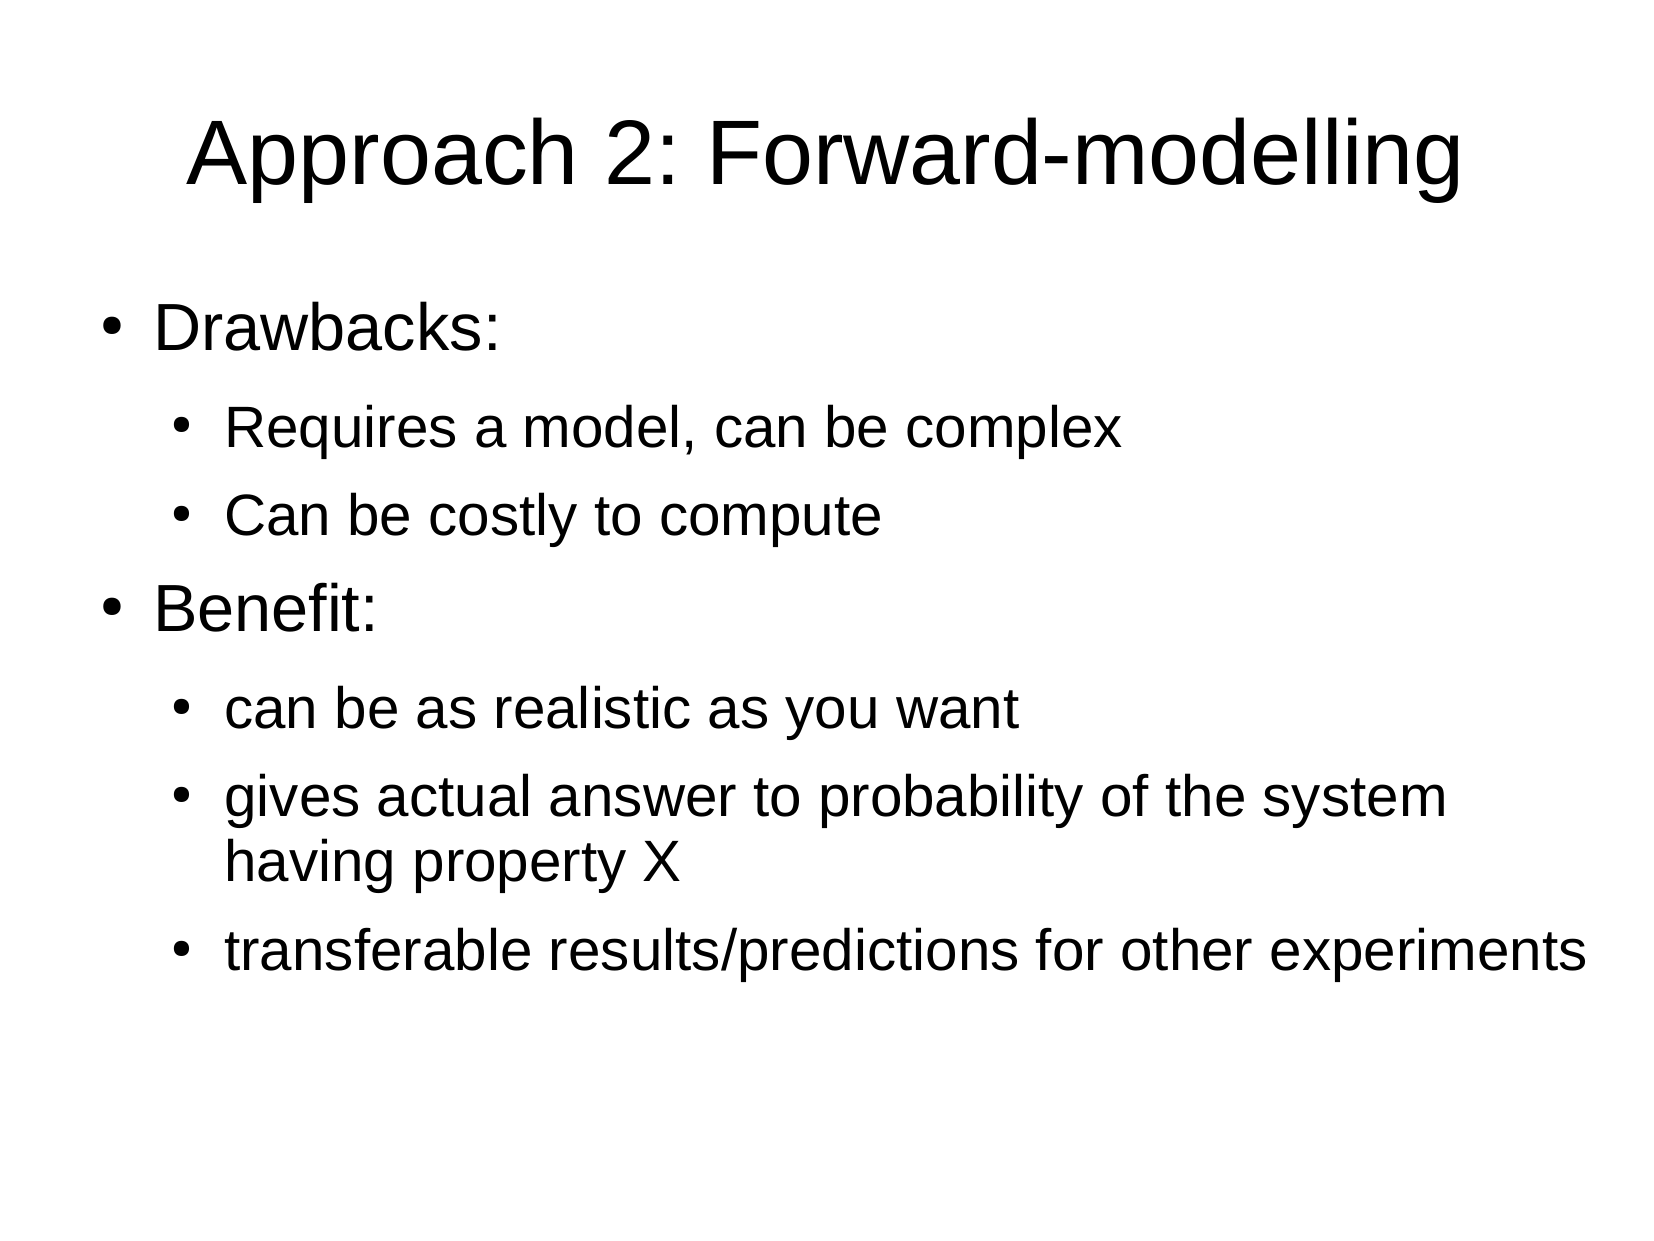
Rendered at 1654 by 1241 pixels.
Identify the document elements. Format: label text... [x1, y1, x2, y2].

title Approach 2: Forward-modelling [82, 49, 1571, 257]
list Drawbacks: Requires a model, can be complex Can be costly to compute Benefit: can be as realistic as you want gives actual answer to probability of the system having property X transferable results/predictions for other experiments [82, 290, 1613, 1241]
